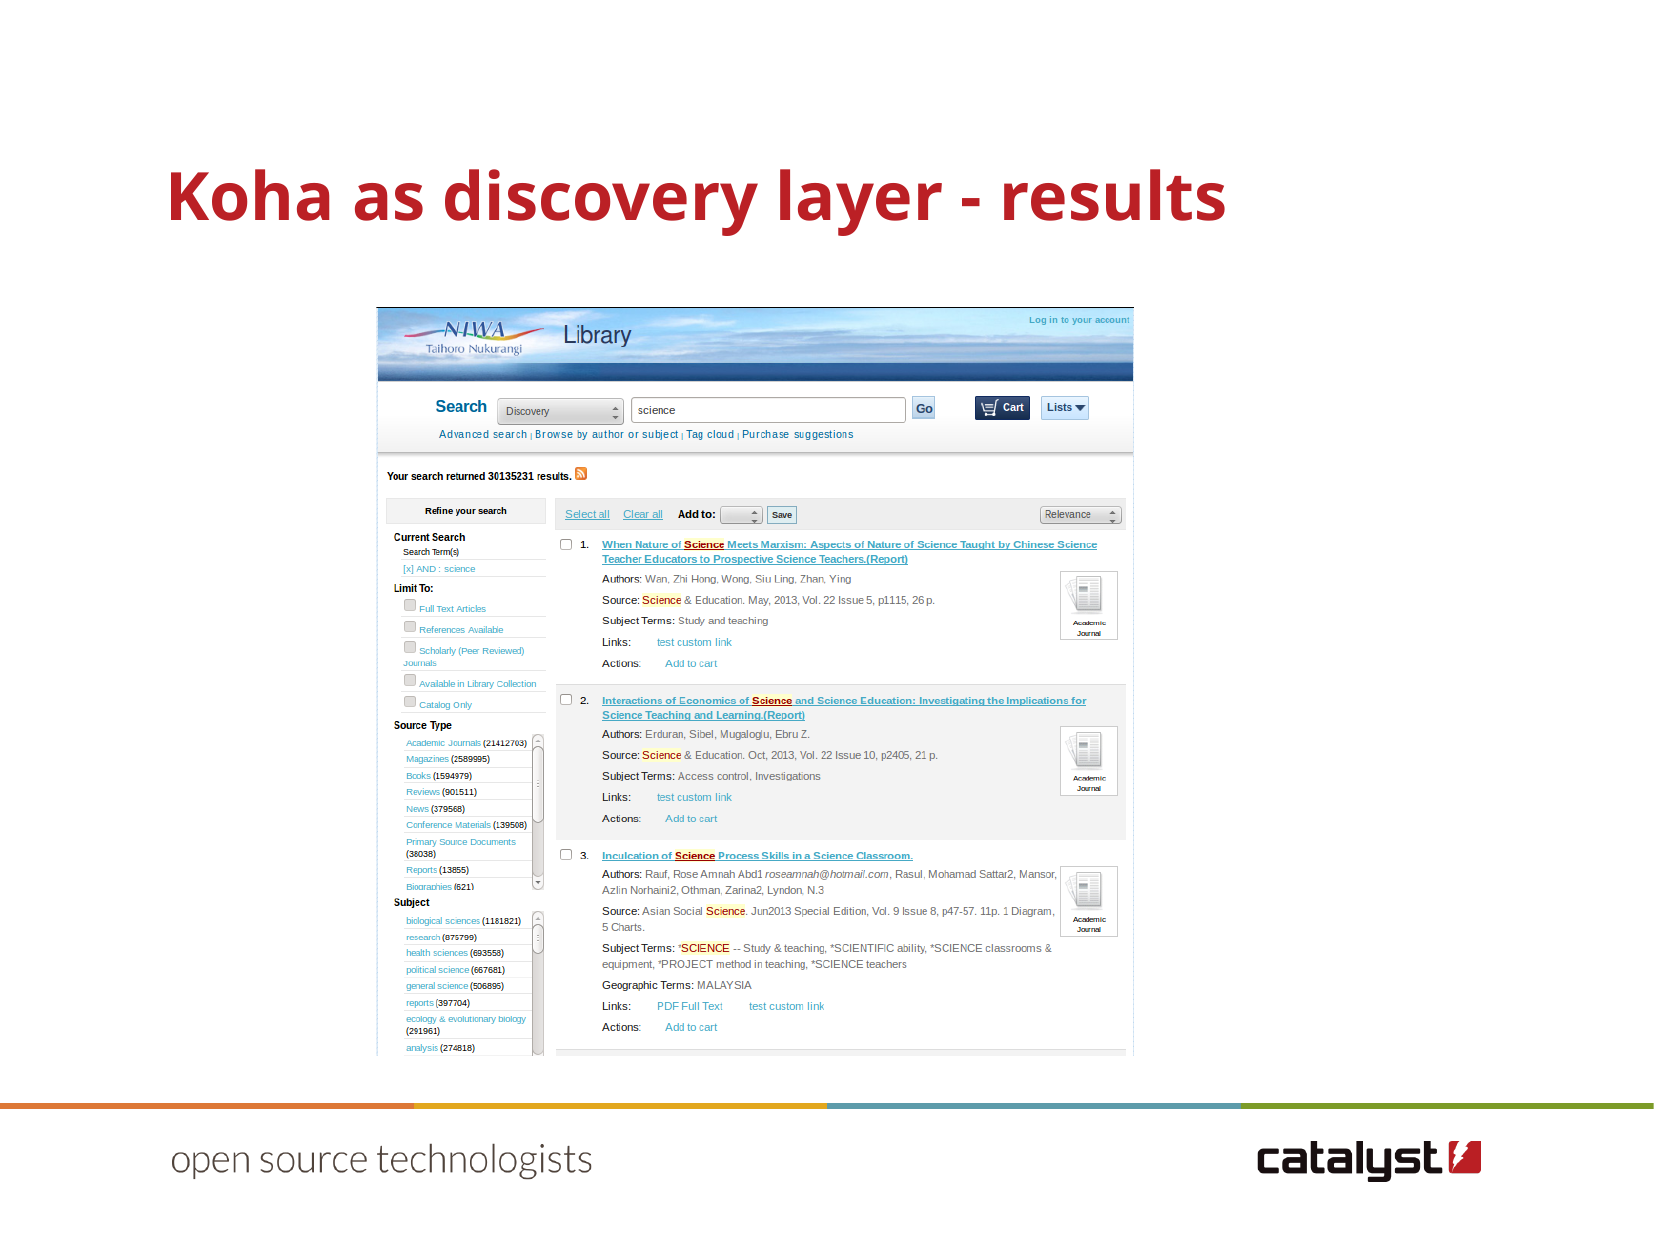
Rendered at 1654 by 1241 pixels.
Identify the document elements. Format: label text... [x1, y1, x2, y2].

picture [0, 1103, 1654, 1182]
title Koha as discovery layer - results [165, 90, 1489, 298]
picture [376, 307, 1134, 1056]
